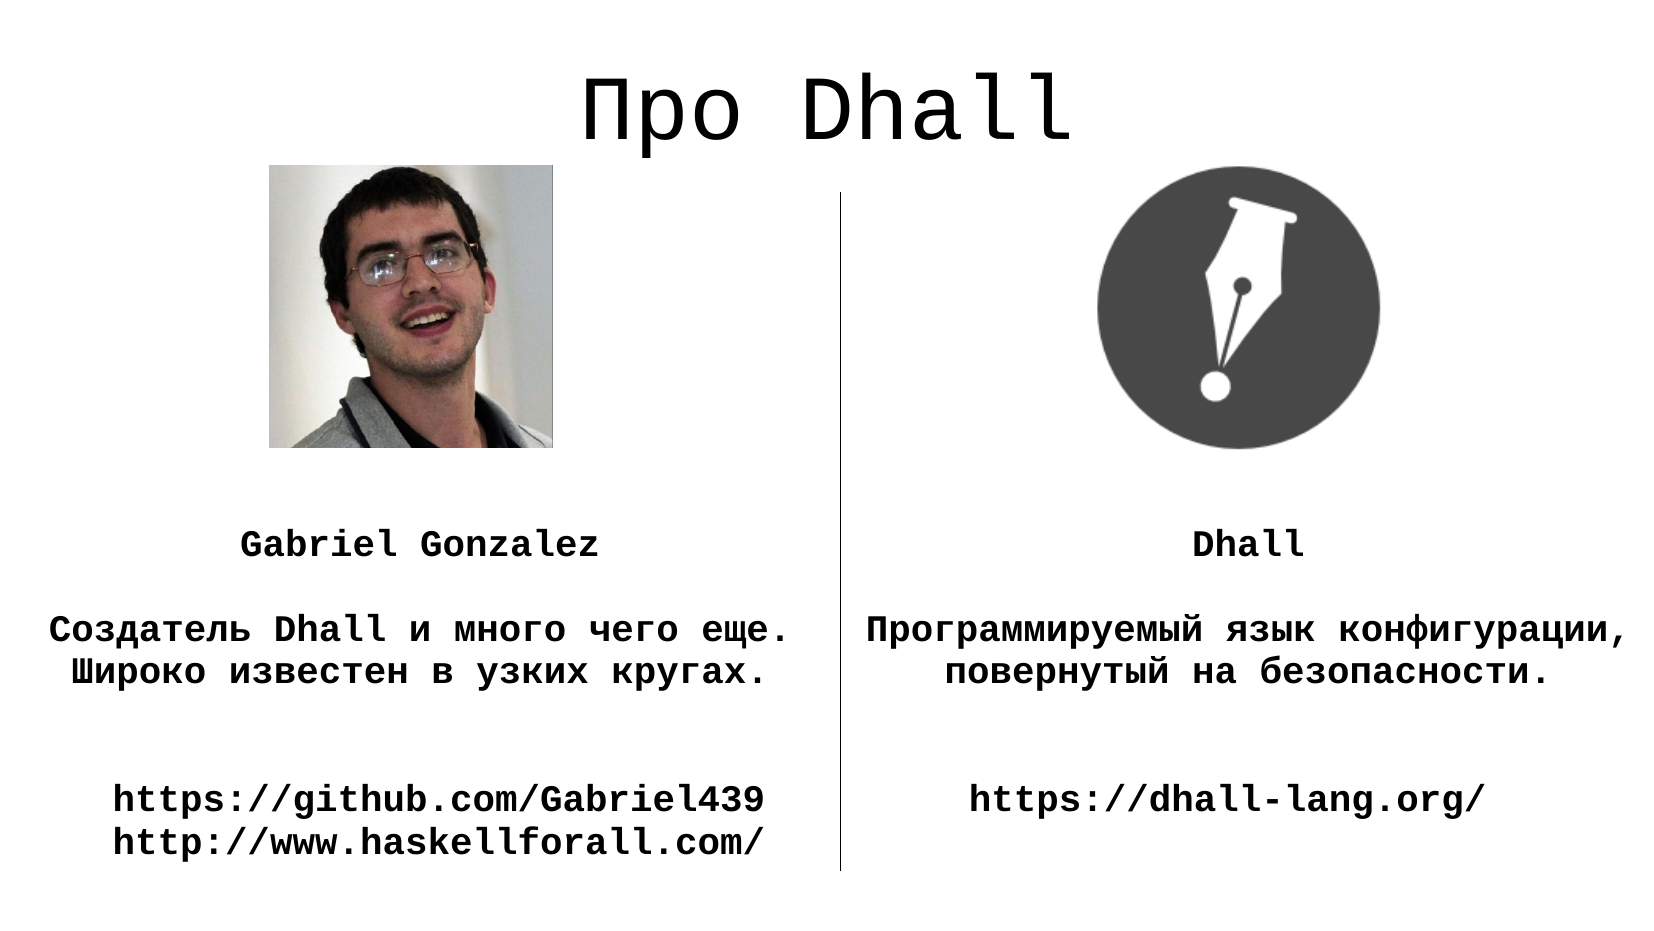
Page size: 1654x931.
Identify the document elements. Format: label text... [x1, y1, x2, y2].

text_box https://github.com/Gabriel439 http://www.haskellforall.com/ [57, 773, 821, 888]
picture [269, 165, 553, 448]
text_box Gabriel Gonzalez Создатель Dhall и много чего еще. Широко известен в узких кругах. [12, 517, 828, 788]
text_box https://dhall-lang.org/ [897, 772, 1558, 873]
title Про Dhall [82, 37, 1571, 193]
picture [1082, 151, 1396, 465]
text_box Dhall Программируемый язык конфигурации, повернутый на безопасности. [841, 517, 1654, 746]
